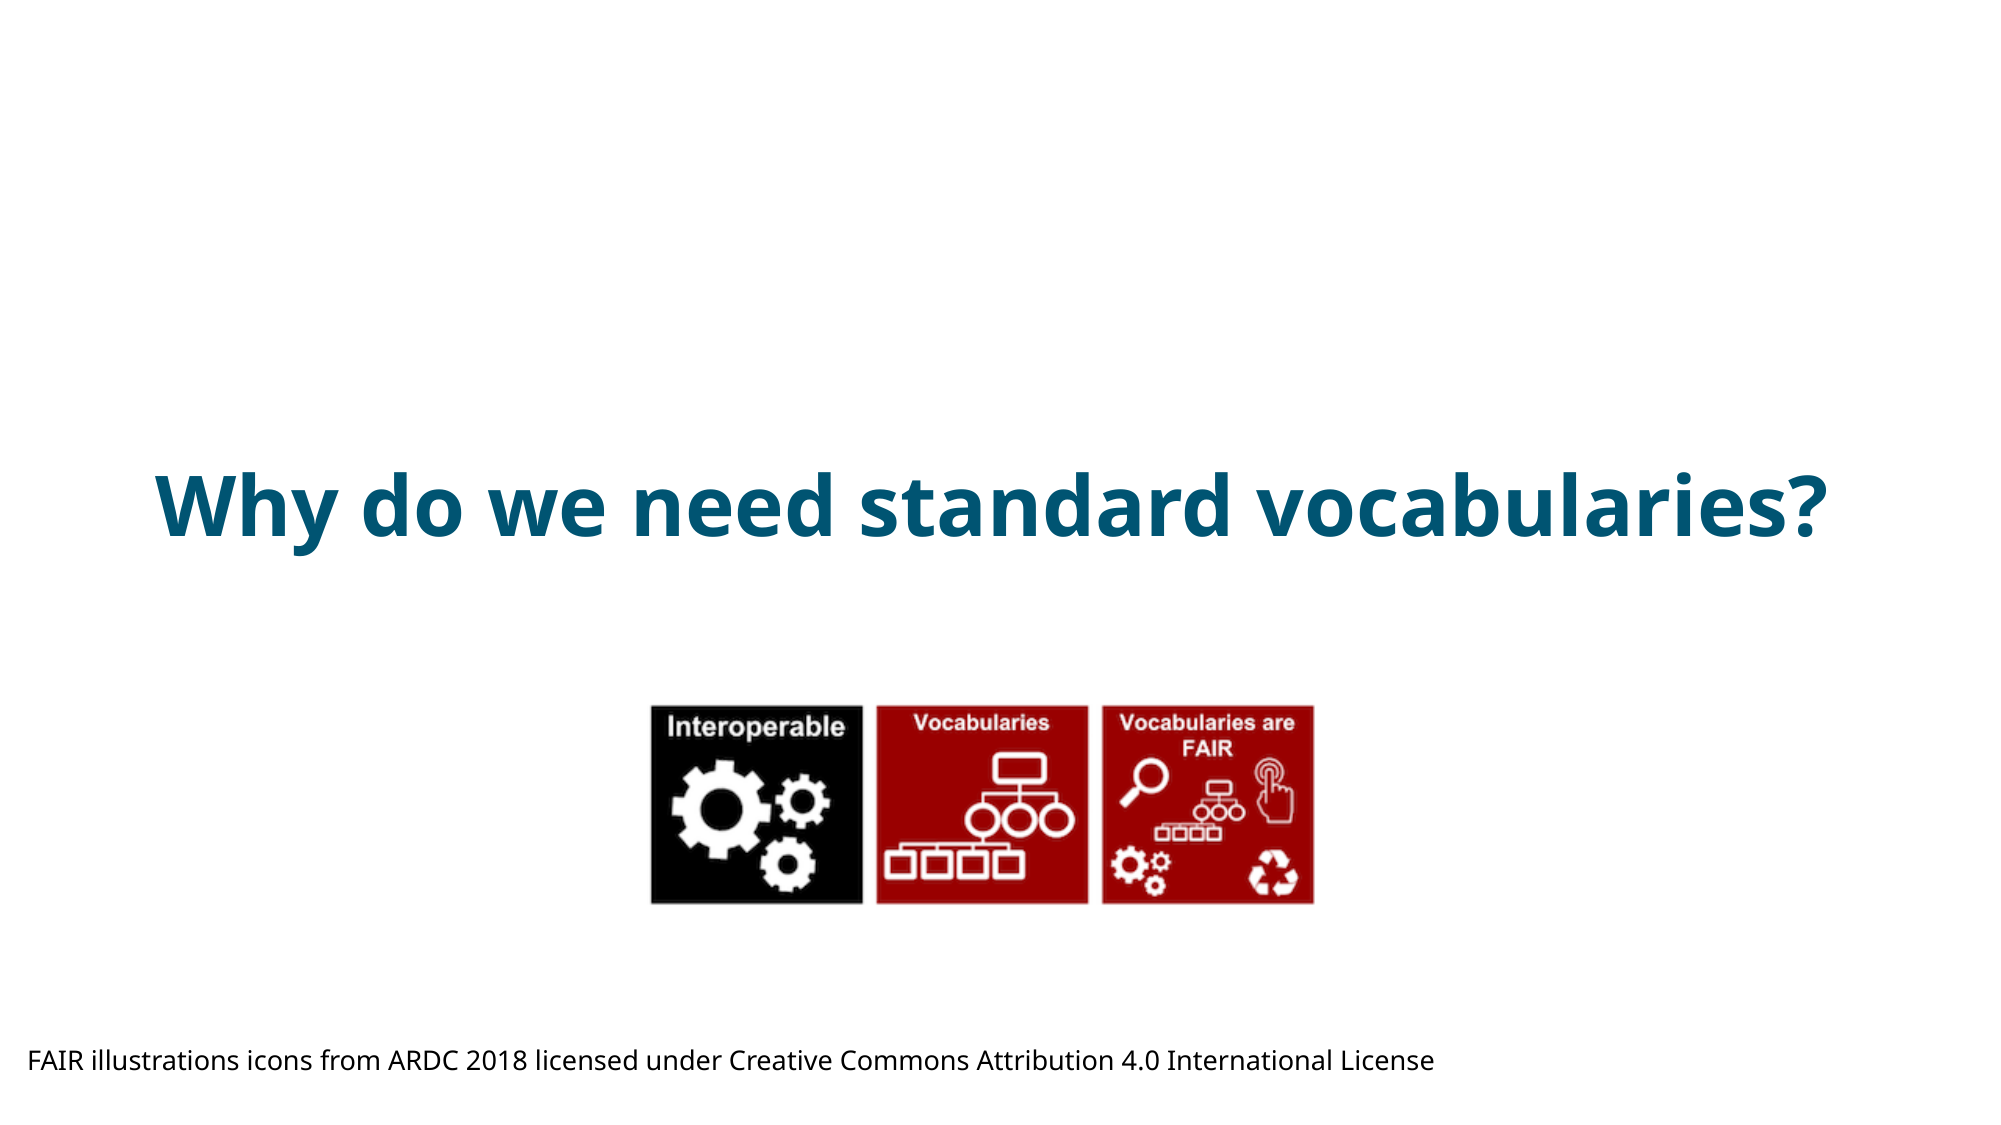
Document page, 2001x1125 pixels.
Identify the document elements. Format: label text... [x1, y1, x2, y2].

text_box FAIR illustrations icons from ARDC 2018 licensed under Creative Commons Attribution 4.0 International License [12, 1028, 1548, 1125]
title Why do we need standard vocabularies? [141, 419, 1842, 601]
picture [647, 696, 1323, 911]
